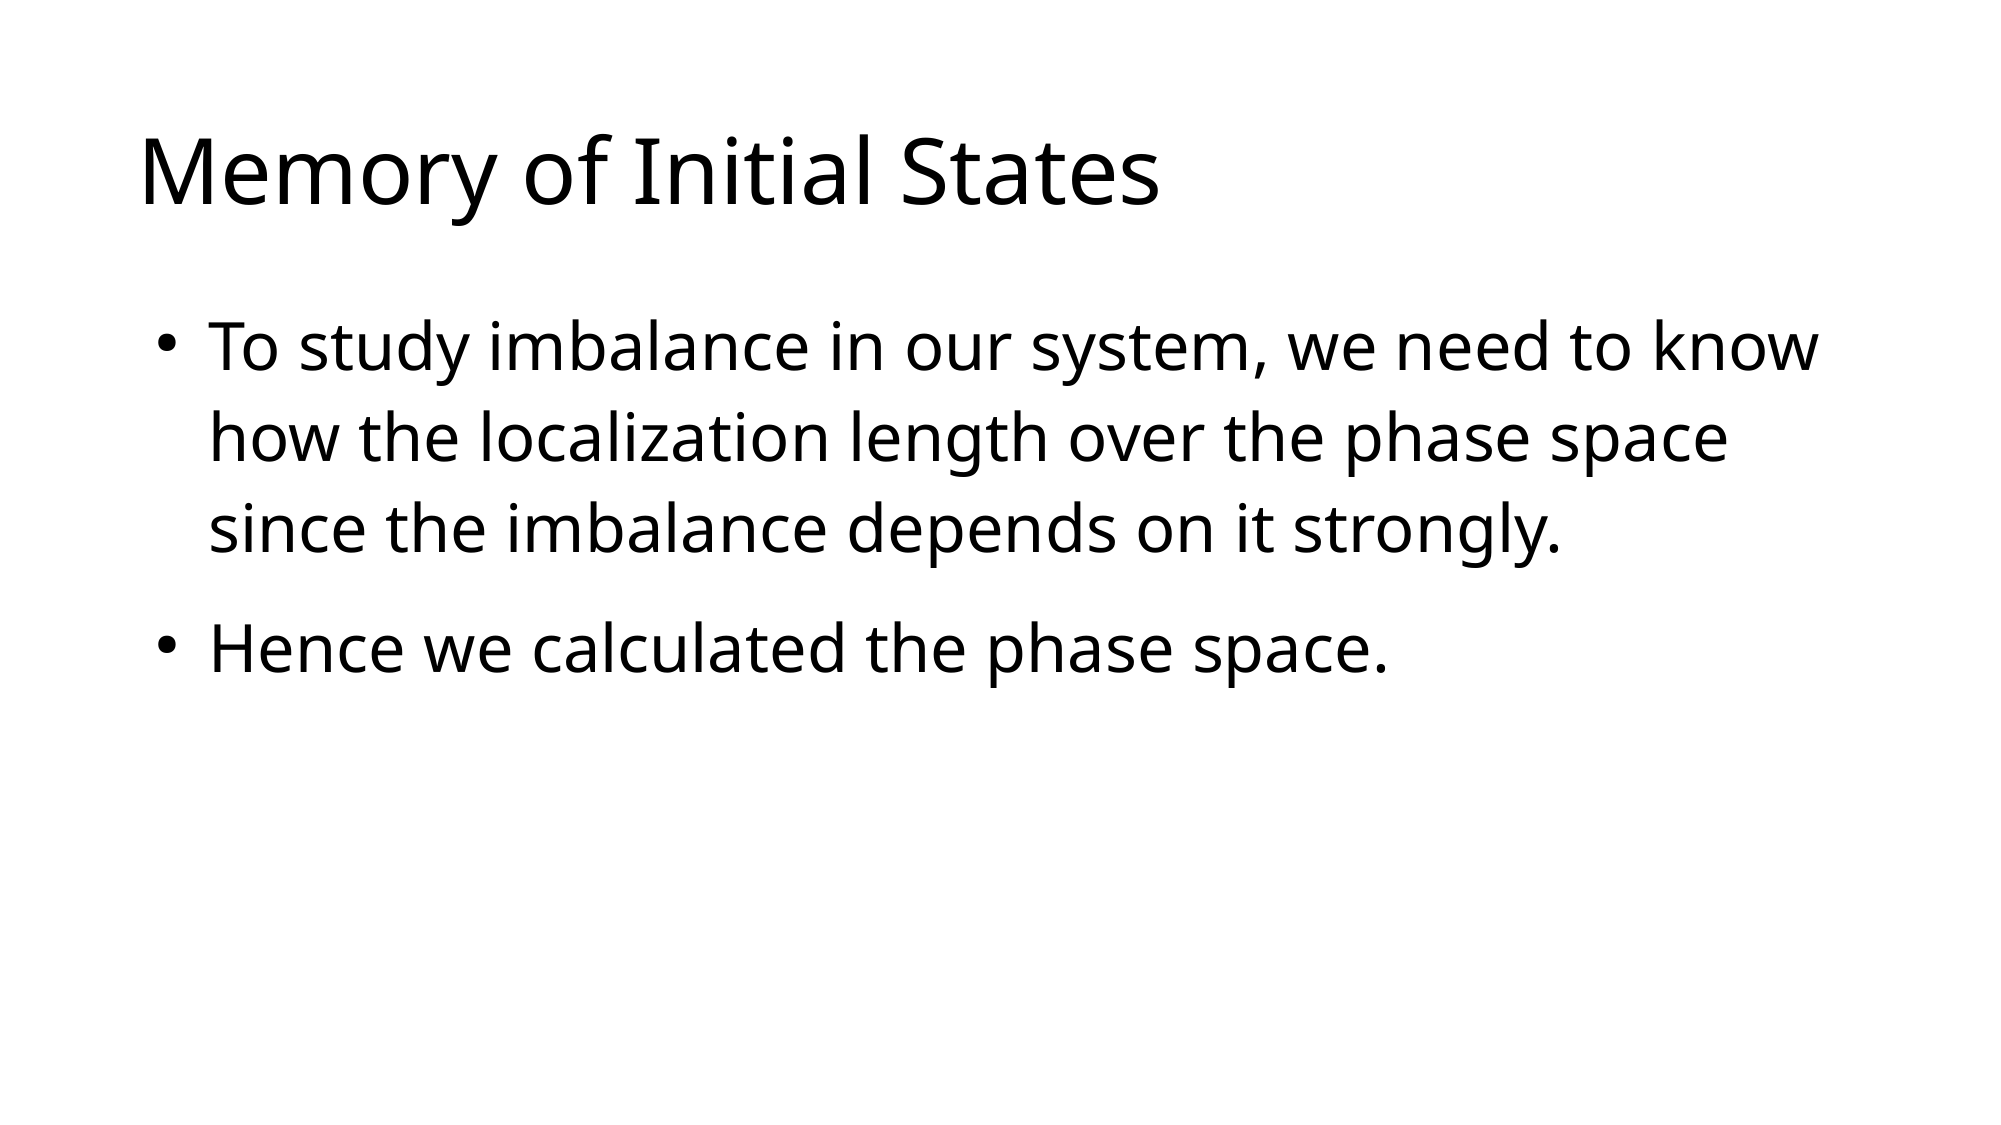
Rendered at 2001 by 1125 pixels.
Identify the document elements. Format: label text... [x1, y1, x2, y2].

title Memory of Initial States [137, 59, 1863, 278]
list To study imbalance in our system, we need to know how the localization length over the phase space since the imbalance depends on it strongly. Hence we calculated the phase space. [137, 299, 1863, 1014]
